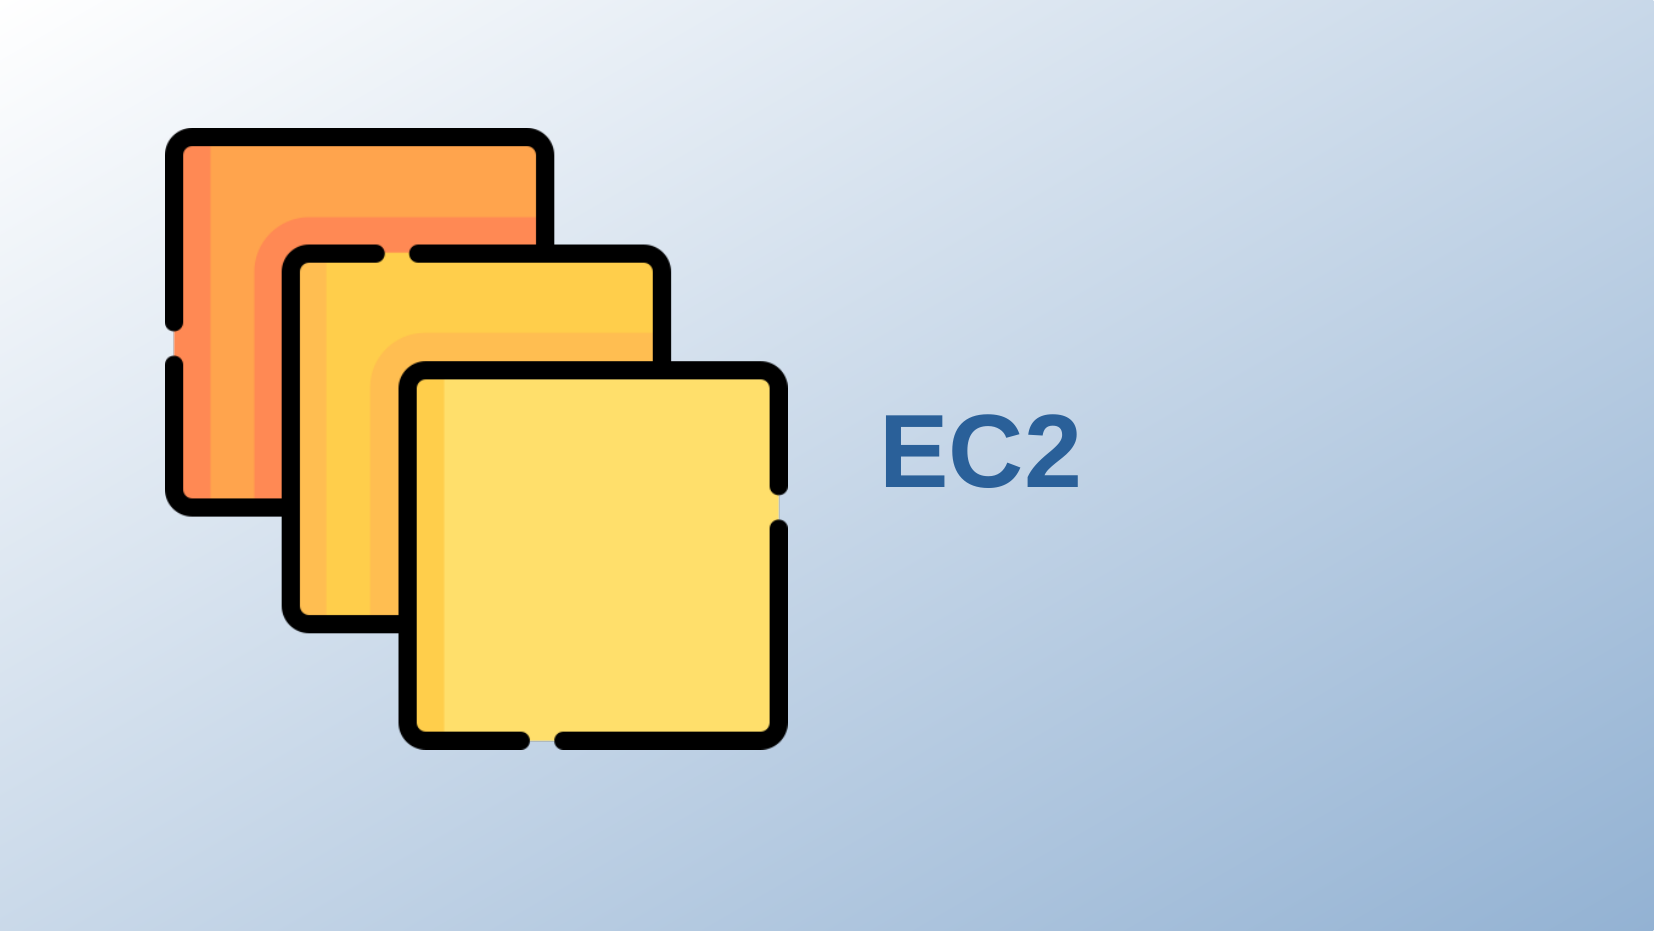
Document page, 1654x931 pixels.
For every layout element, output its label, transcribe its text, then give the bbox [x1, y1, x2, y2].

text_box EC2 [825, 385, 1108, 526]
picture [165, 128, 788, 751]
